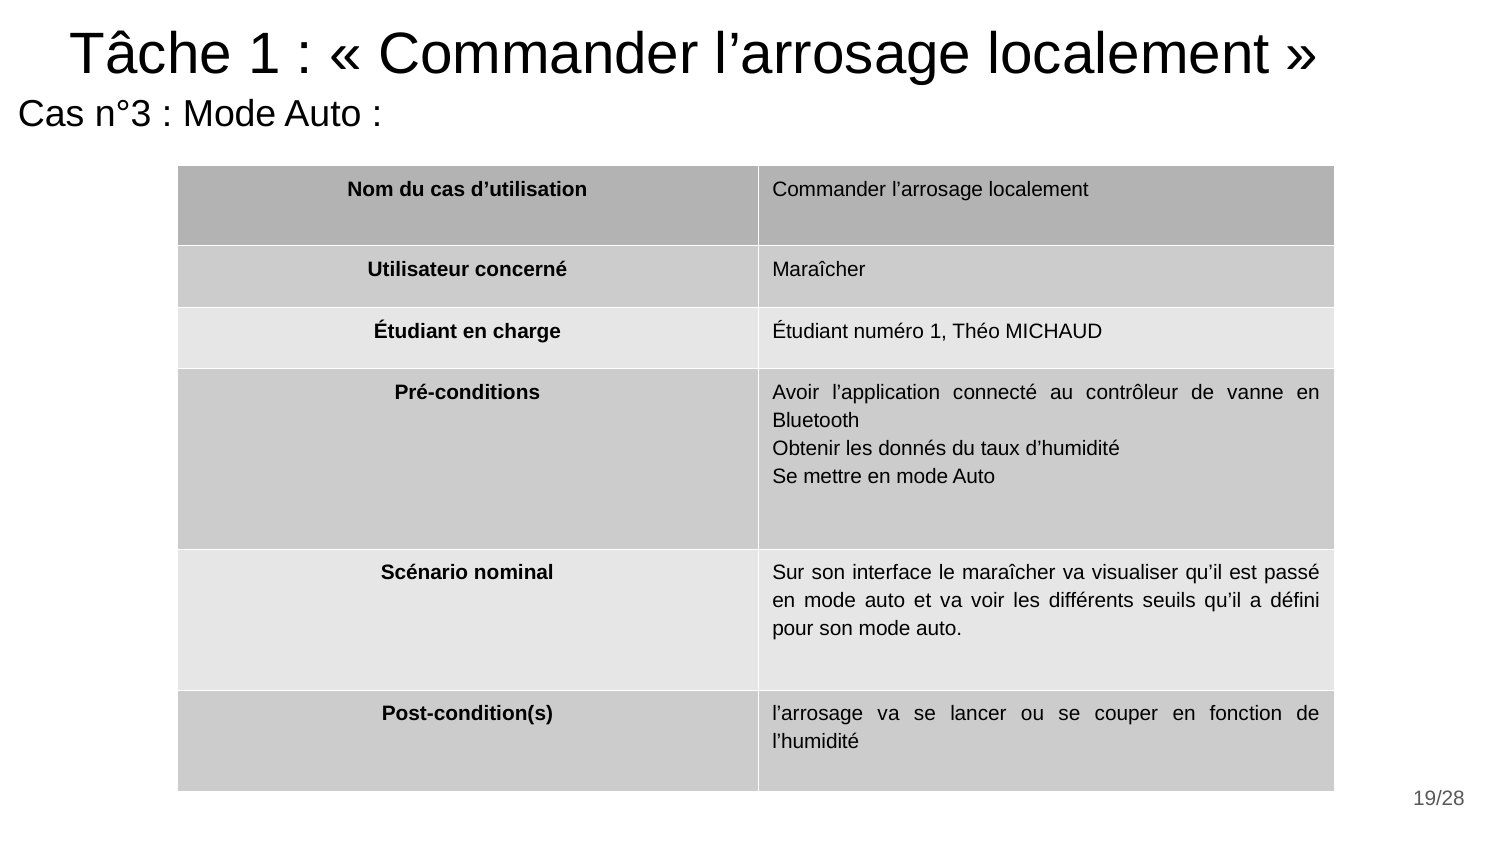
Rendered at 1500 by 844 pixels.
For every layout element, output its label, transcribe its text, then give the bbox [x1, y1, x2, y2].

table_cell Pré-conditions [178, 369, 758, 549]
table_cell Maraîcher [759, 246, 1334, 307]
table_cell Scénario nominal [178, 550, 758, 690]
table_cell Post-condition(s) [178, 691, 758, 791]
table_cell l’arrosage va se lancer ou se couper en fonction de l’humidité [759, 691, 1334, 791]
table_header Nom du cas d’utilisation [178, 166, 758, 245]
title Tâche 1 : « Commander l’arrosage localement » [55, 0, 1453, 94]
table_cell Avoir l’application connecté au contrôleur de vanne en Bluetooth Obtenir les donnés du taux d’humidité Se mettre en mode Auto [759, 369, 1334, 549]
text_box Cas n°3 : Mode Auto : [3, 84, 591, 142]
table_cell Utilisateur concerné [178, 246, 758, 307]
table_cell Étudiant en charge [178, 308, 758, 368]
slide_number <numéro>/28 [1389, 764, 1480, 830]
table_header Commander l’arrosage localement [759, 166, 1334, 245]
table_cell Sur son interface le maraîcher va visualiser qu’il est passé en mode auto et va voir les différents seuils qu’il a défini pour son mode auto. [759, 550, 1334, 690]
table_cell Étudiant numéro 1, Théo MICHAUD [759, 308, 1334, 368]
